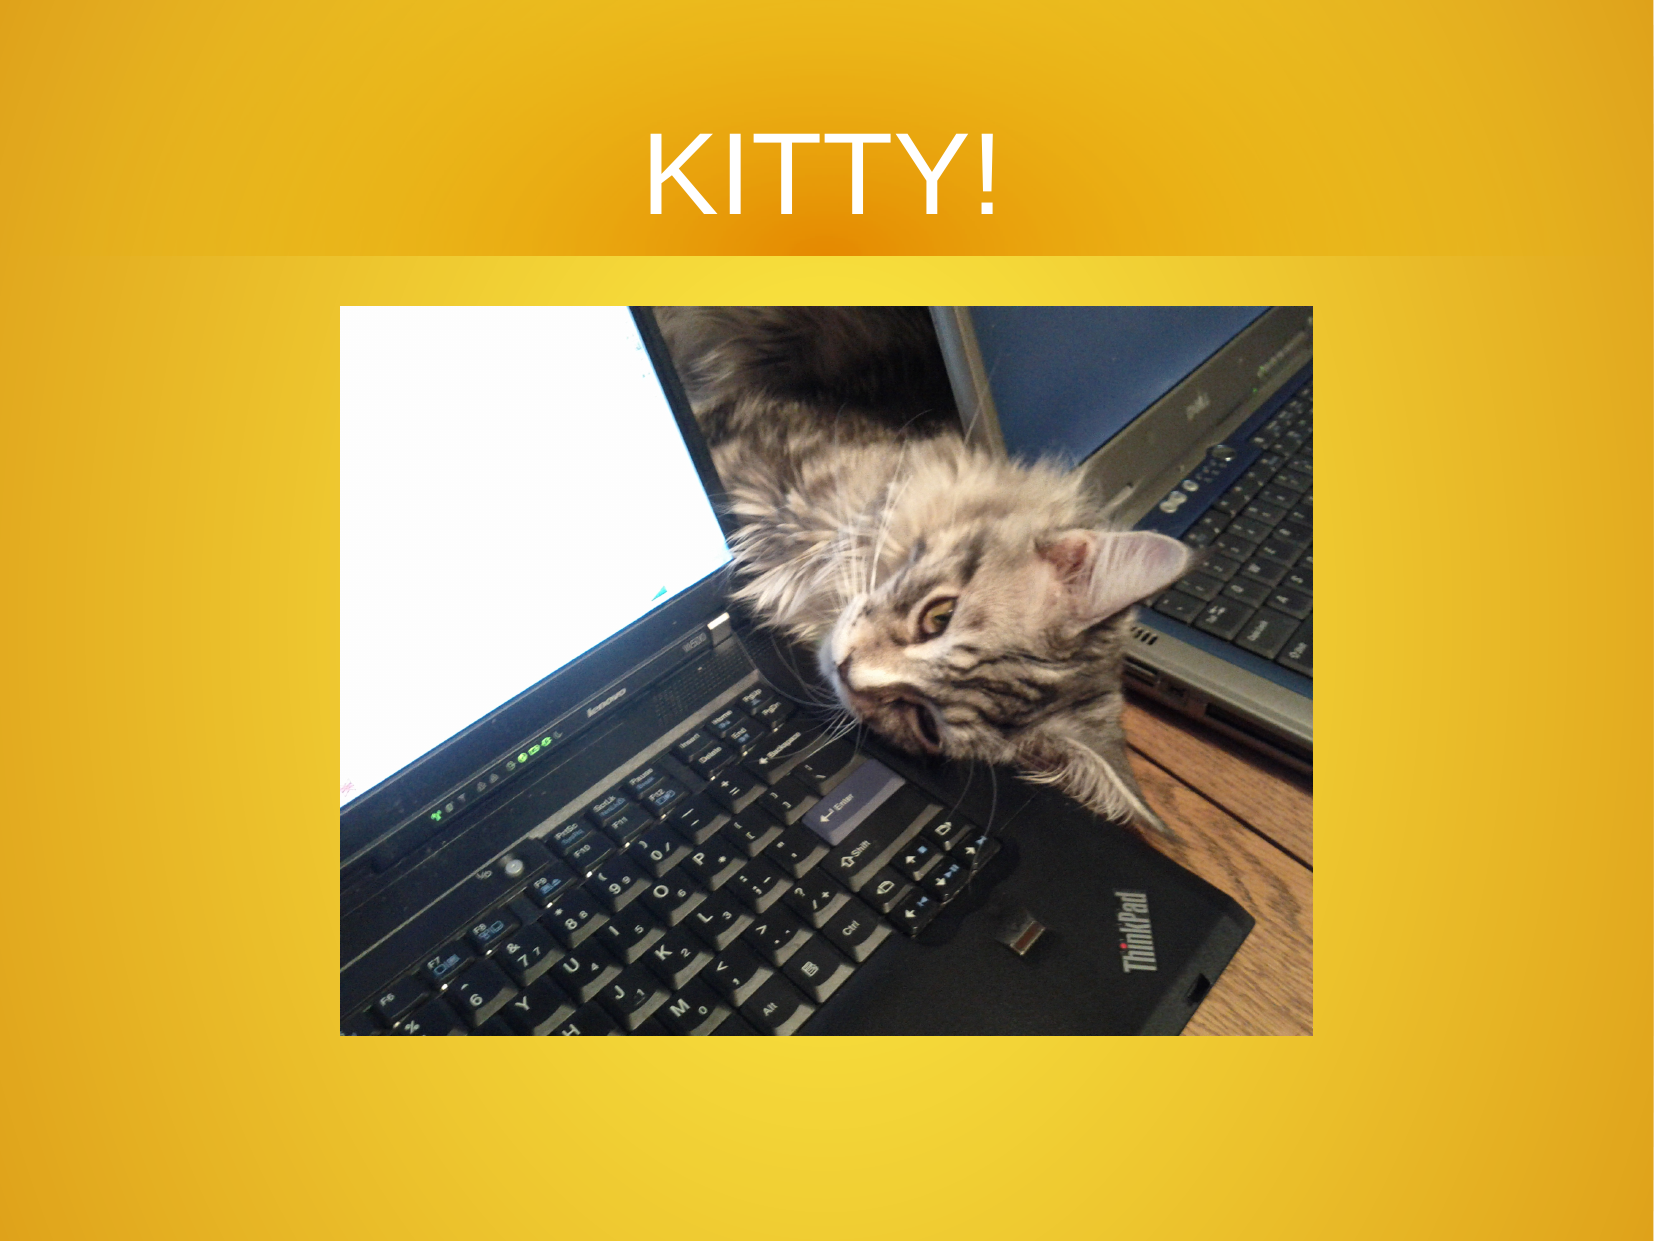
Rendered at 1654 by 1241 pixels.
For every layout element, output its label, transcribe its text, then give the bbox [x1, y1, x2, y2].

picture [340, 306, 1313, 1036]
title KITTY! [78, 70, 1567, 278]
